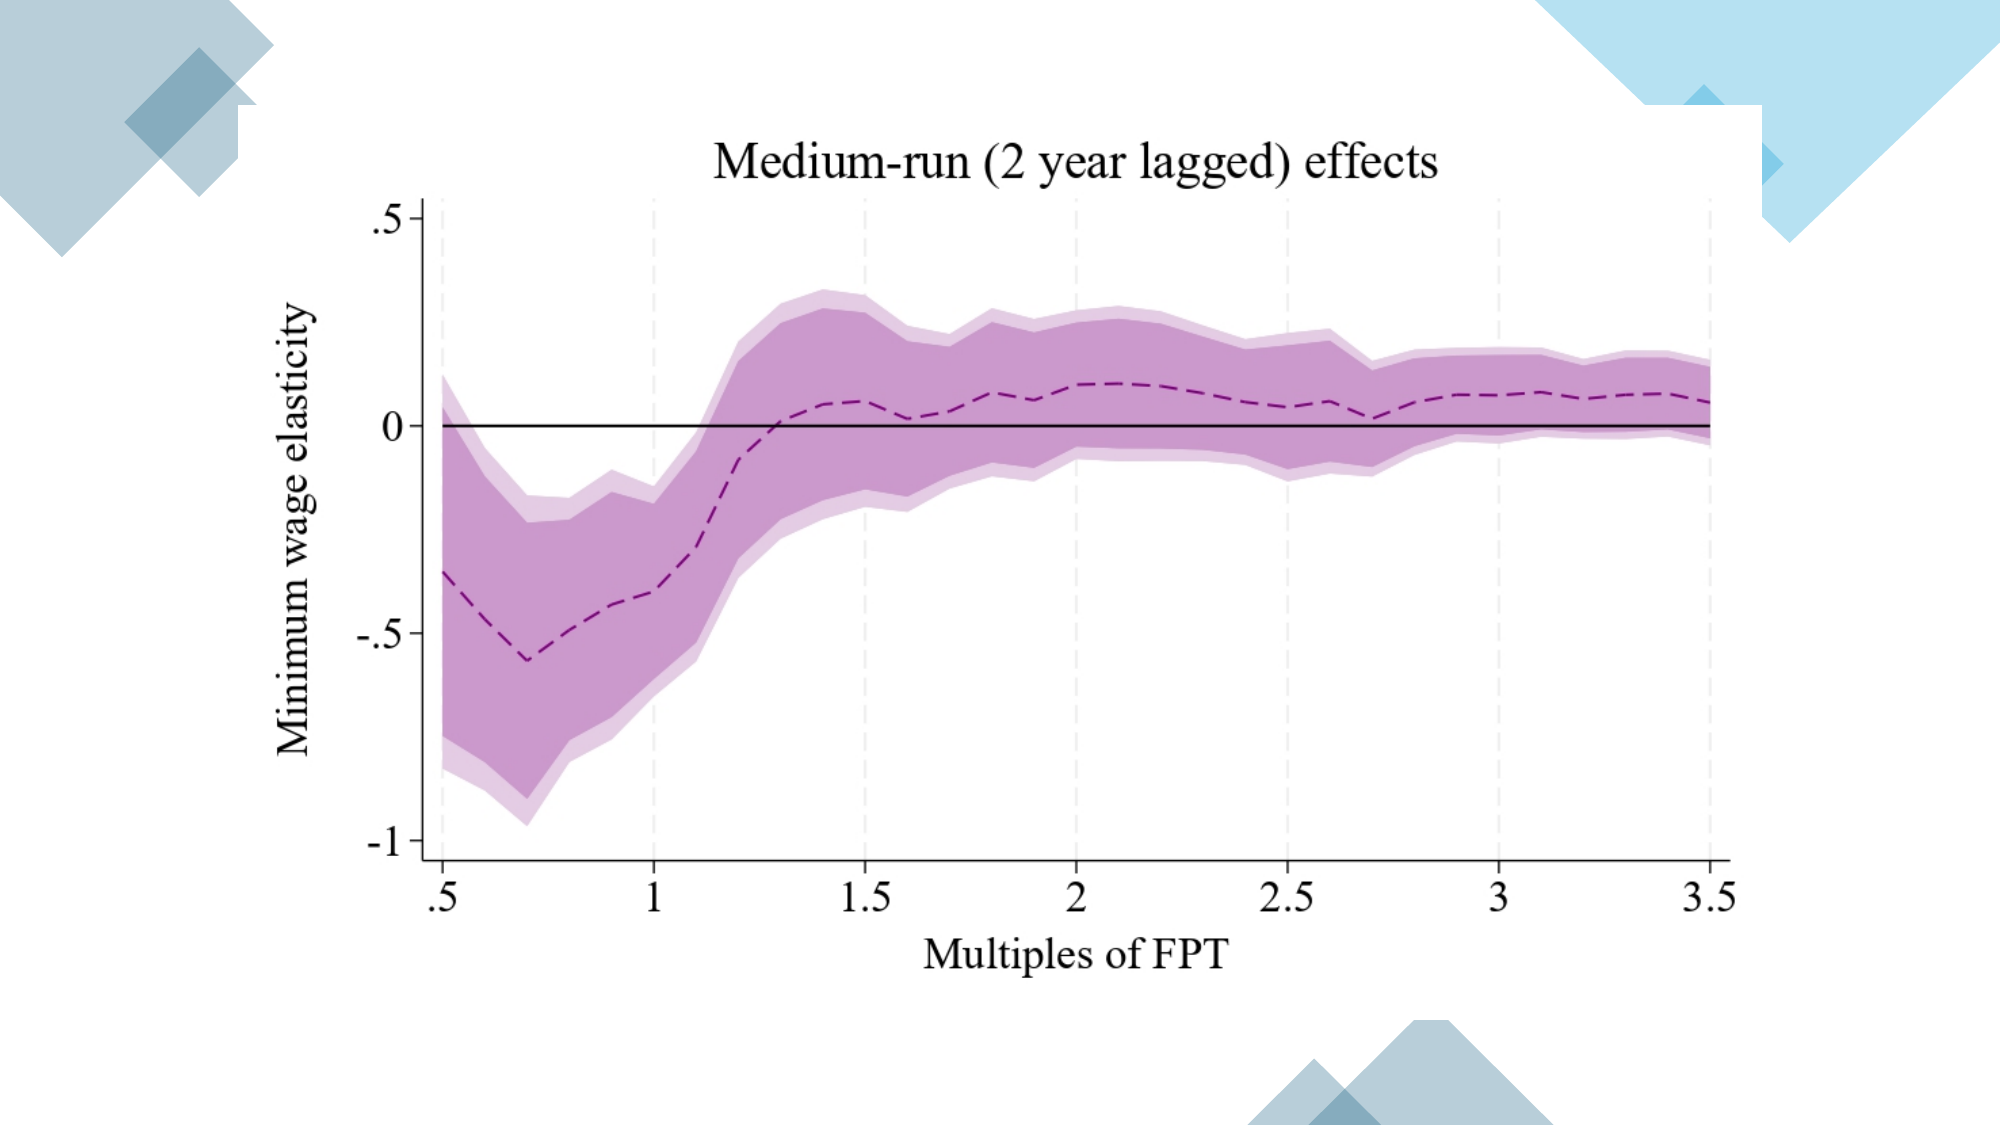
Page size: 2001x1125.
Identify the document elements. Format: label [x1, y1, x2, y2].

text_box [0, 0, 2000, 1125]
picture [238, 105, 1762, 1020]
